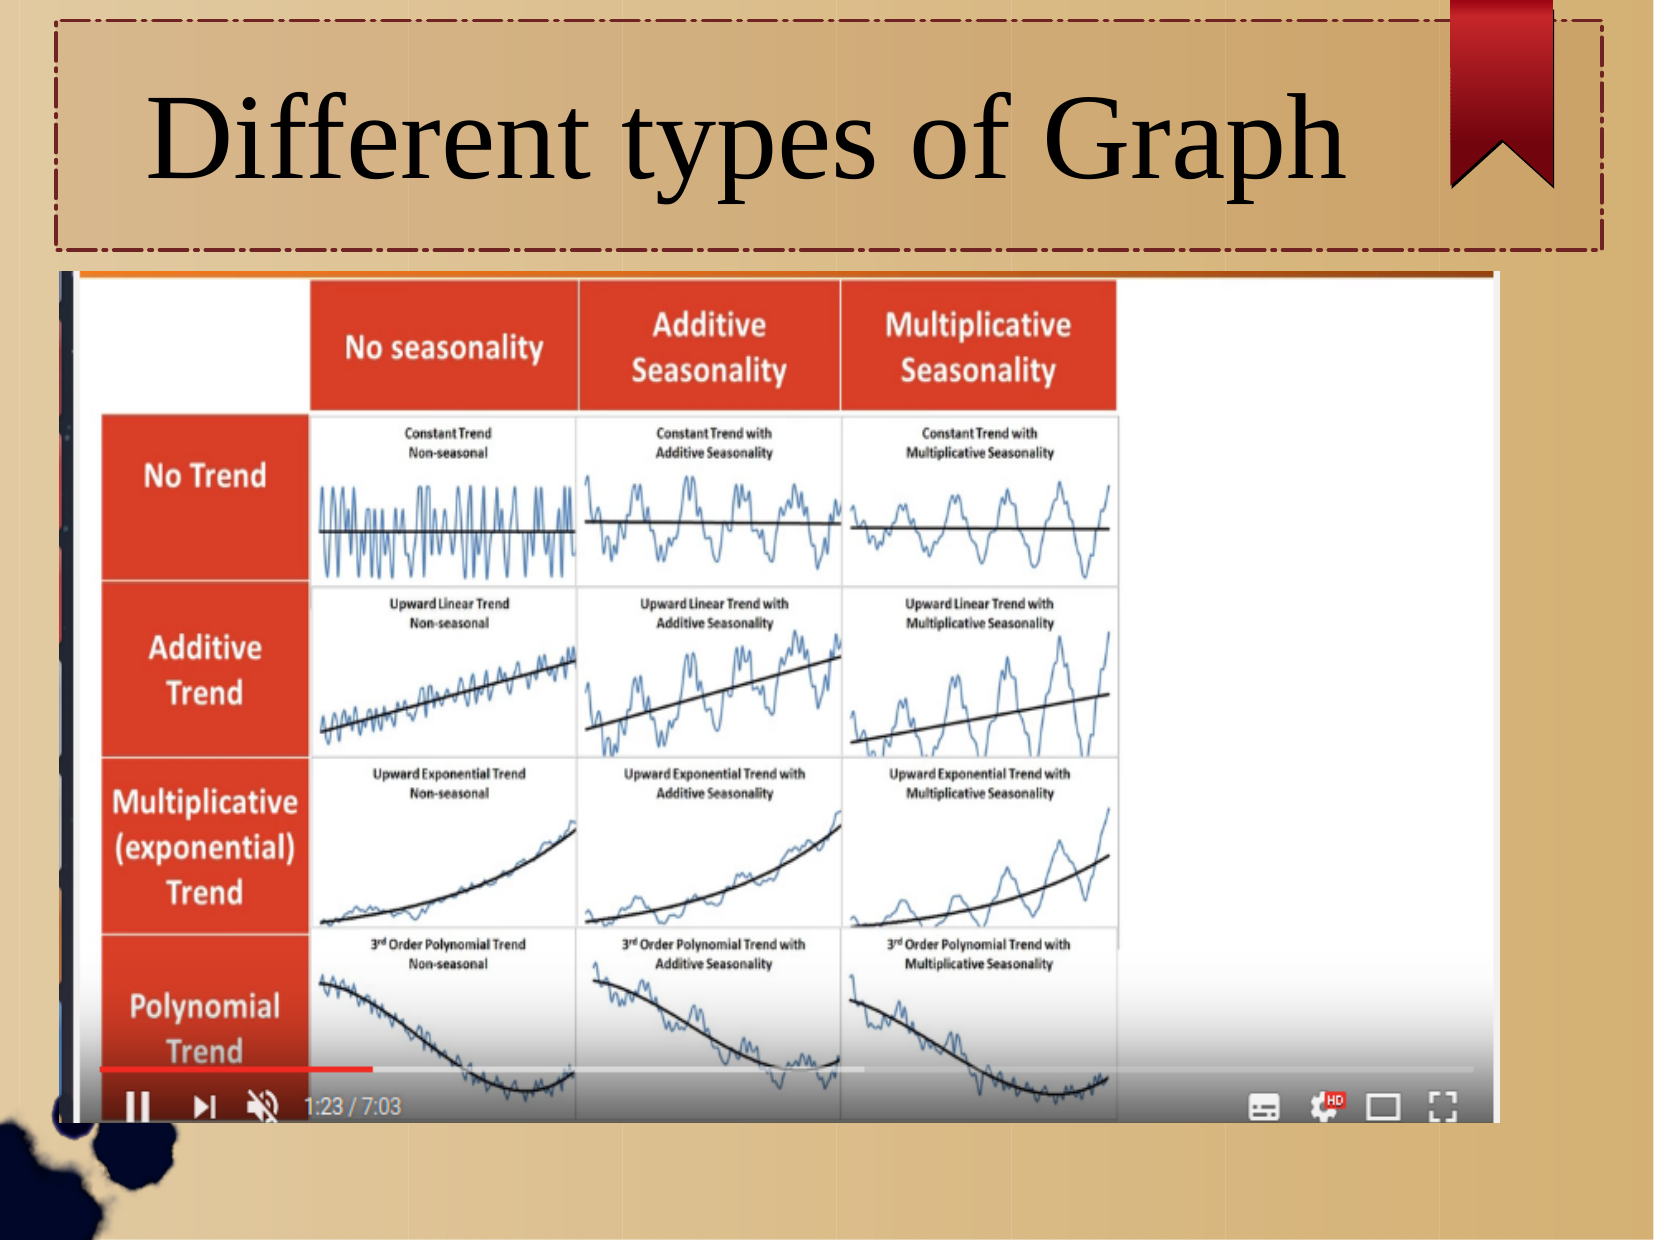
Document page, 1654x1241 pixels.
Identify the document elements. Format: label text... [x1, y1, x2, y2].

title Different types of Graph [82, 47, 1412, 229]
picture [59, 271, 1501, 1123]
